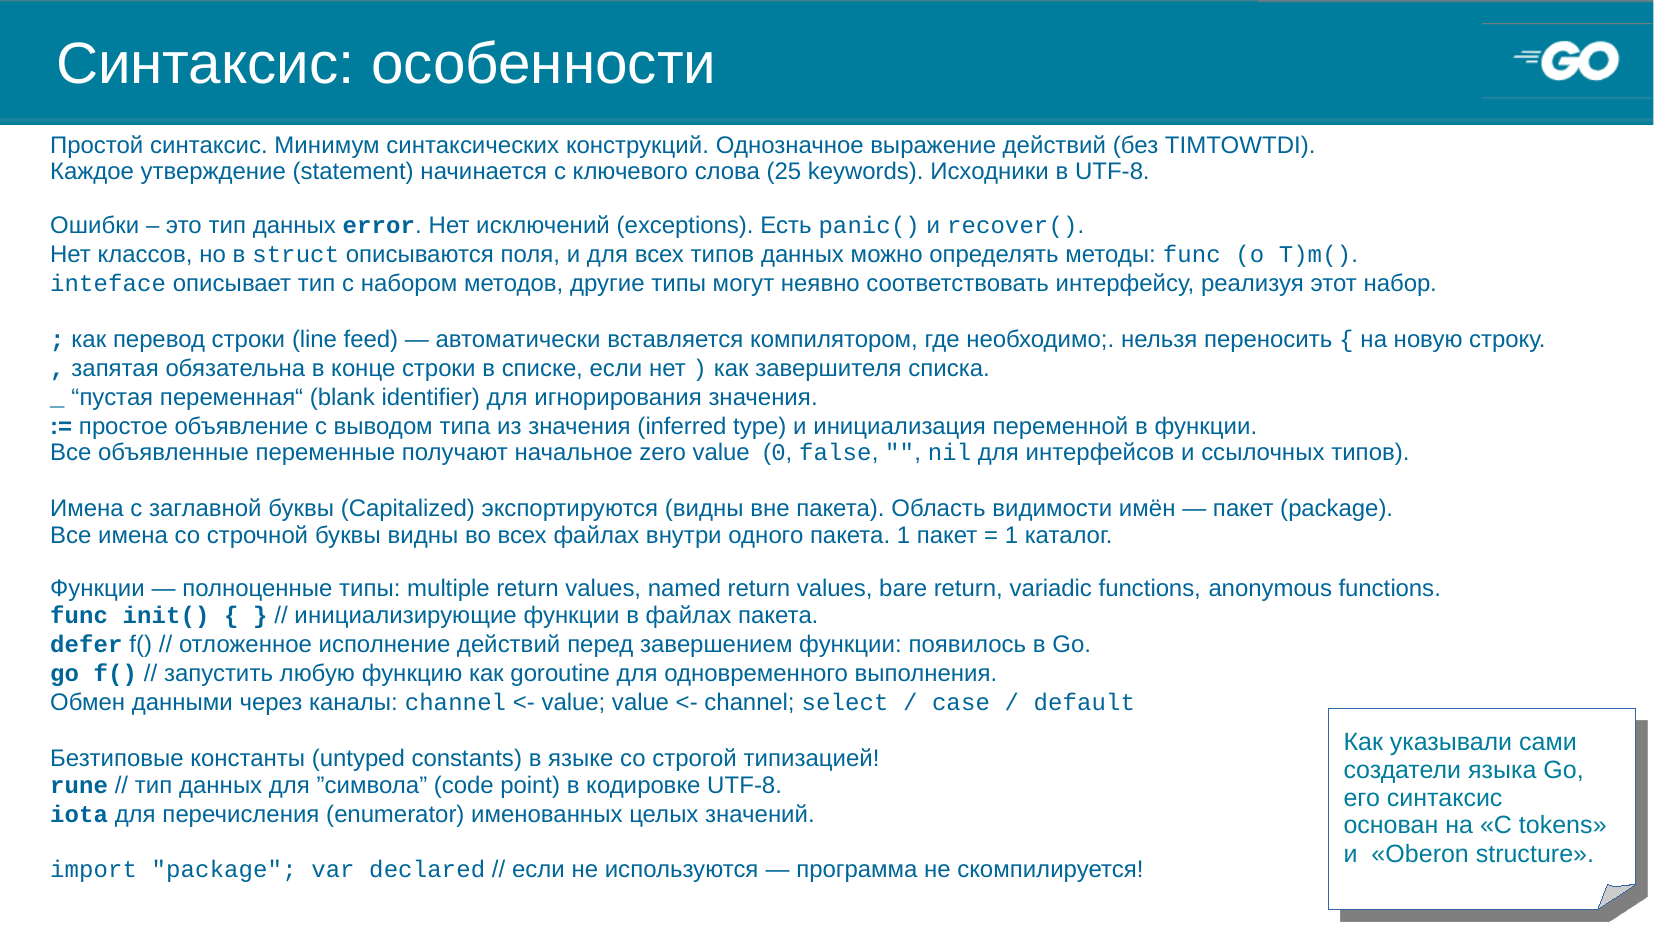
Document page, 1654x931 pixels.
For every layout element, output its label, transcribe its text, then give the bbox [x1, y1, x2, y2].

text_box Простой синтаксис. Минимум синтаксических конструкций. Однозначное выражение действий (без TIMTOWTDI). Каждое утверждение (statement) начинается с ключевого слова (25 keywords). Исходники в UTF-8. Ошибки – это тип данных error. Нет исключений (exceptions). Есть panic() и recover(). Нет классов, но в struct описываются поля, и для всех типов данных можно определять методы: func (o T)m(). inteface описывает тип с набором методов, другие типы могут неявно соответствовать интерфейсу, реализуя этот набор. ; как перевод строки (line feed) — автоматически вставляется компилятором, где необходимо;. нельзя переносить { на новую строку. , запятая обязательна в конце строки в списке, если нет ) как завершителя списка. _ “пустая переменная“ (blank identifier) для игнорирования значения. := простое объявление с выводом типа из значения (inferred type) и инициализация переменной в функции. Все объявленные переменные получают начальное zero value (0, false, "", nil для интерфейсов и ссылочных типов). Имена с заглавной буквы (Capitalized) экспортируются (видны вне пакета). Область видимости имён — пакет (package). Все имена со строчной буквы видны во всех файлах внутри одного пакета. 1 пакет = 1 каталог. Функции — полноценные типы: multiple return values, named return values, bare return, variadic functions, anonymous functions. func init() { } // инициализирующие функции в файлах пакета. defer f() // отложенное исполнение действий перед завершением функции: появилось в Go. go f() // запустить любую функцию как goroutine для одновременного выполнения. Обмен данными через каналы: channel <- value; value <- channel; select / case / default Безтиповые константы (untyped constants) в языке со строгой типизацией! rune // тип данных для ”символа” (code point) в кодировке UTF-8. iota для перечисления (enumerator) именованных целых значений. import "package"; var declared // если не используются — программа не скомпилируется! [35, 124, 1619, 898]
picture [1542, 41, 1619, 81]
text_box Синтаксис: особенности [41, 23, 1495, 104]
text_box Как указывали сами создатели языка Go, его синтаксис основан на «C tokens» и «Oberon structure». [1328, 708, 1636, 910]
